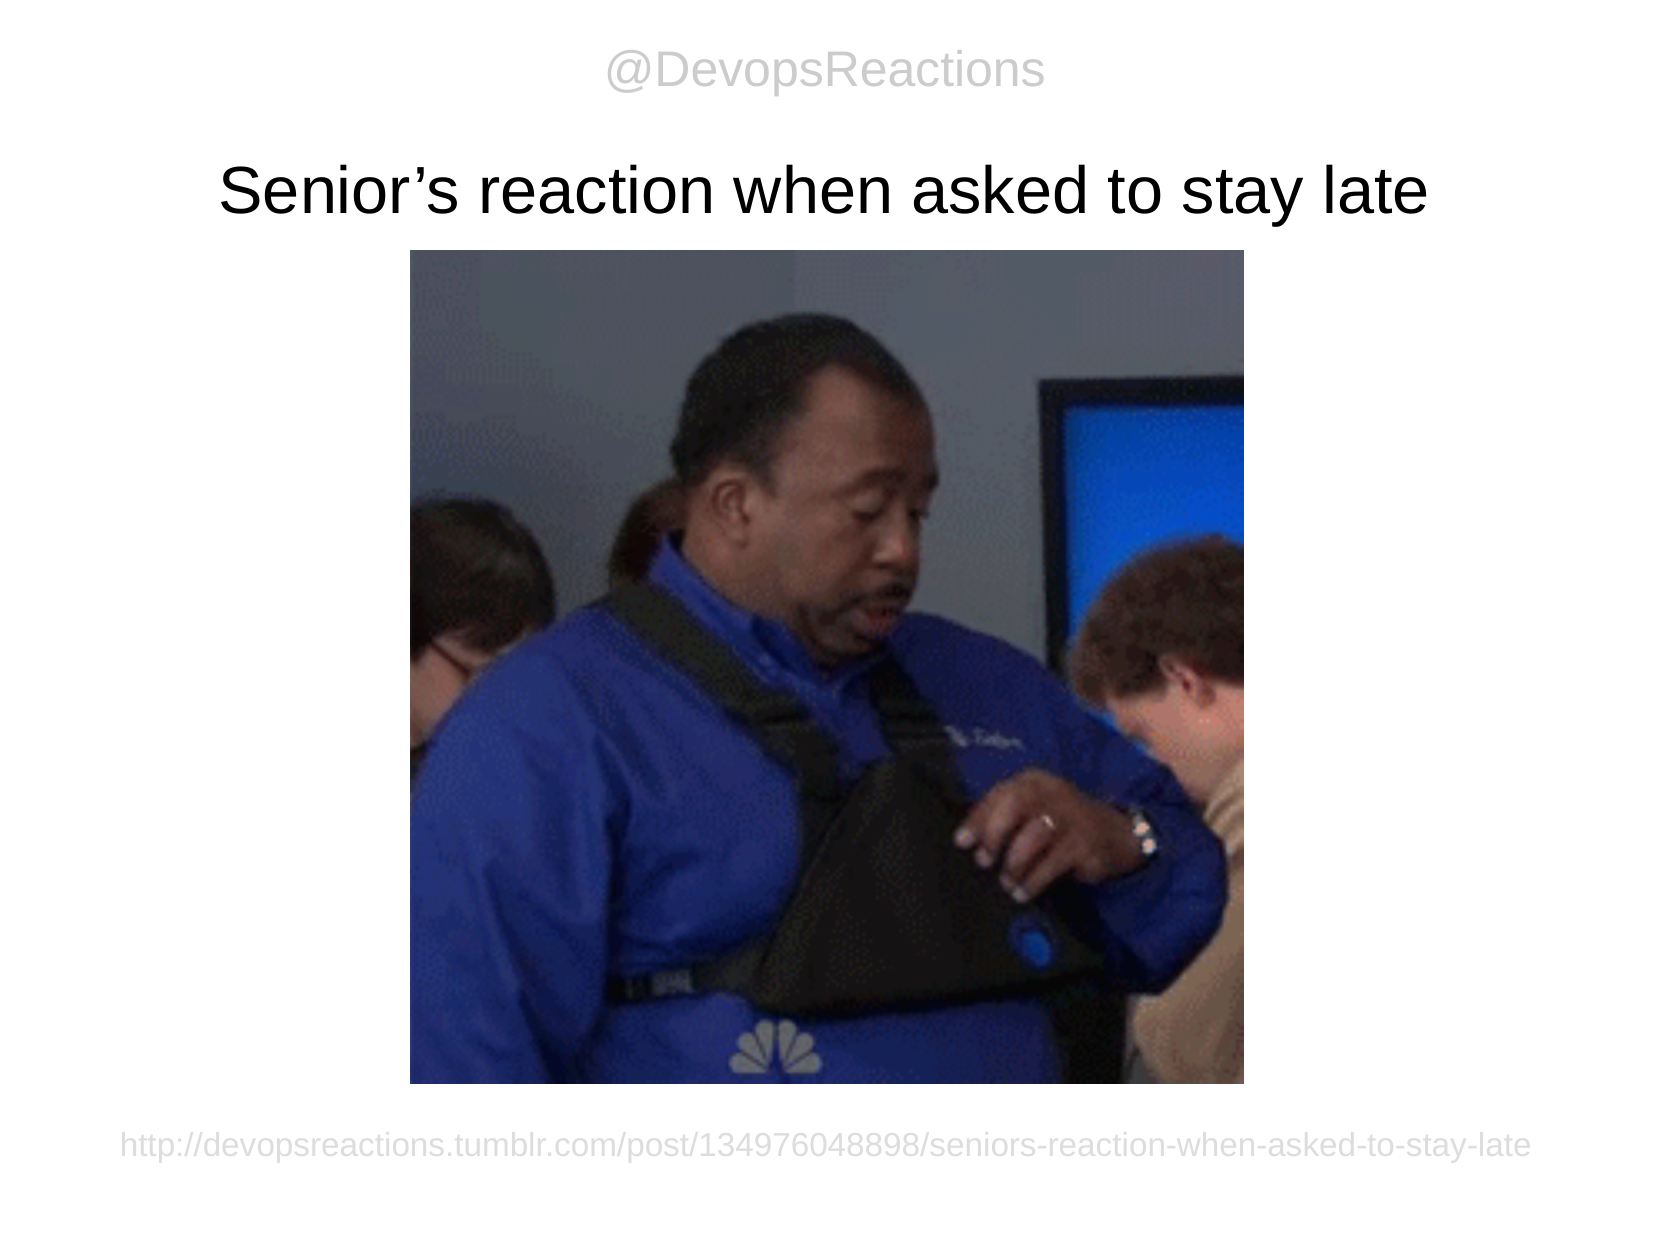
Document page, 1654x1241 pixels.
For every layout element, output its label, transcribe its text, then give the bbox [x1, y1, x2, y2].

text_box http://devopsreactions.tumblr.com/post/134976048898/seniors-reaction-when-asked-to-stay-late [105, 1119, 1549, 1172]
text_box @DevopsReactions Senior’s reaction when asked to stay late [203, 34, 1450, 236]
picture [410, 250, 1244, 1084]
